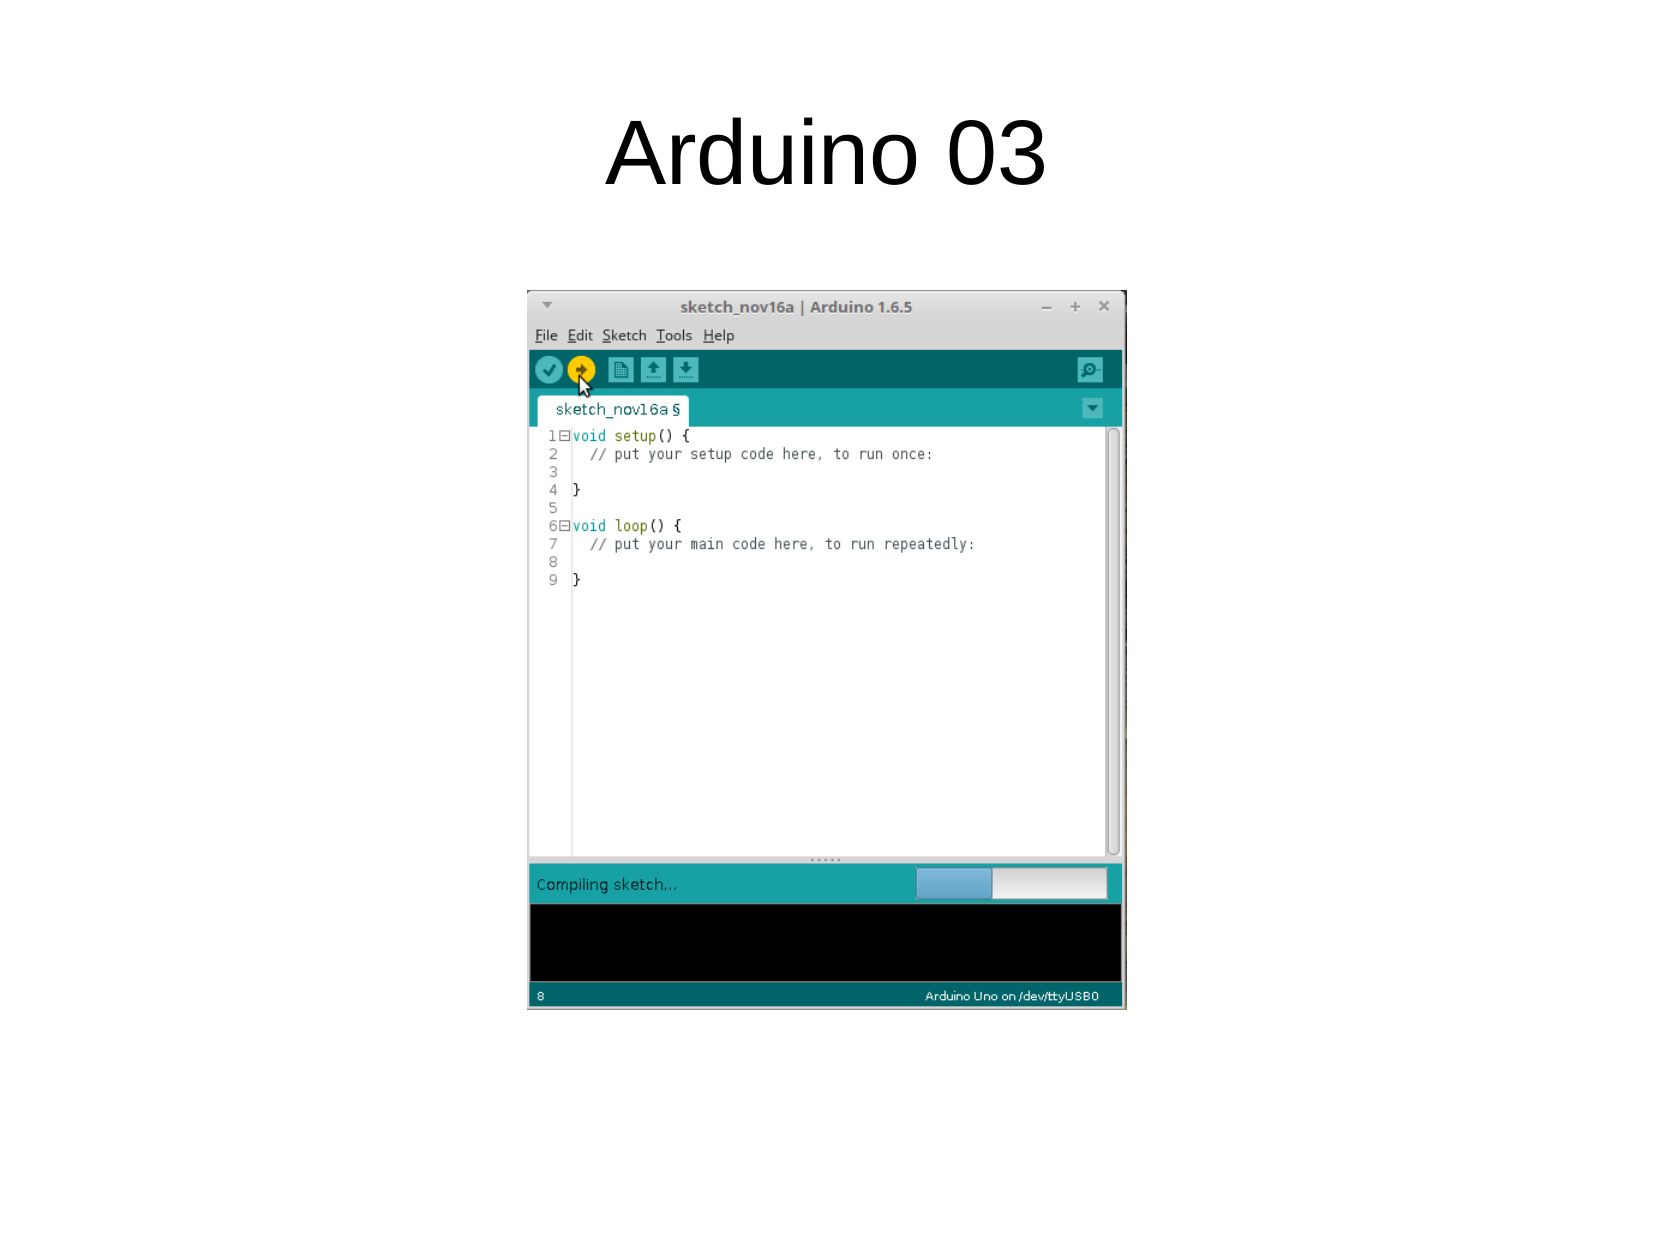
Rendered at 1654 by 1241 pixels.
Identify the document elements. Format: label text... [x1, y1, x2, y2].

title Arduino 03 [82, 49, 1571, 257]
picture [527, 290, 1127, 1010]
